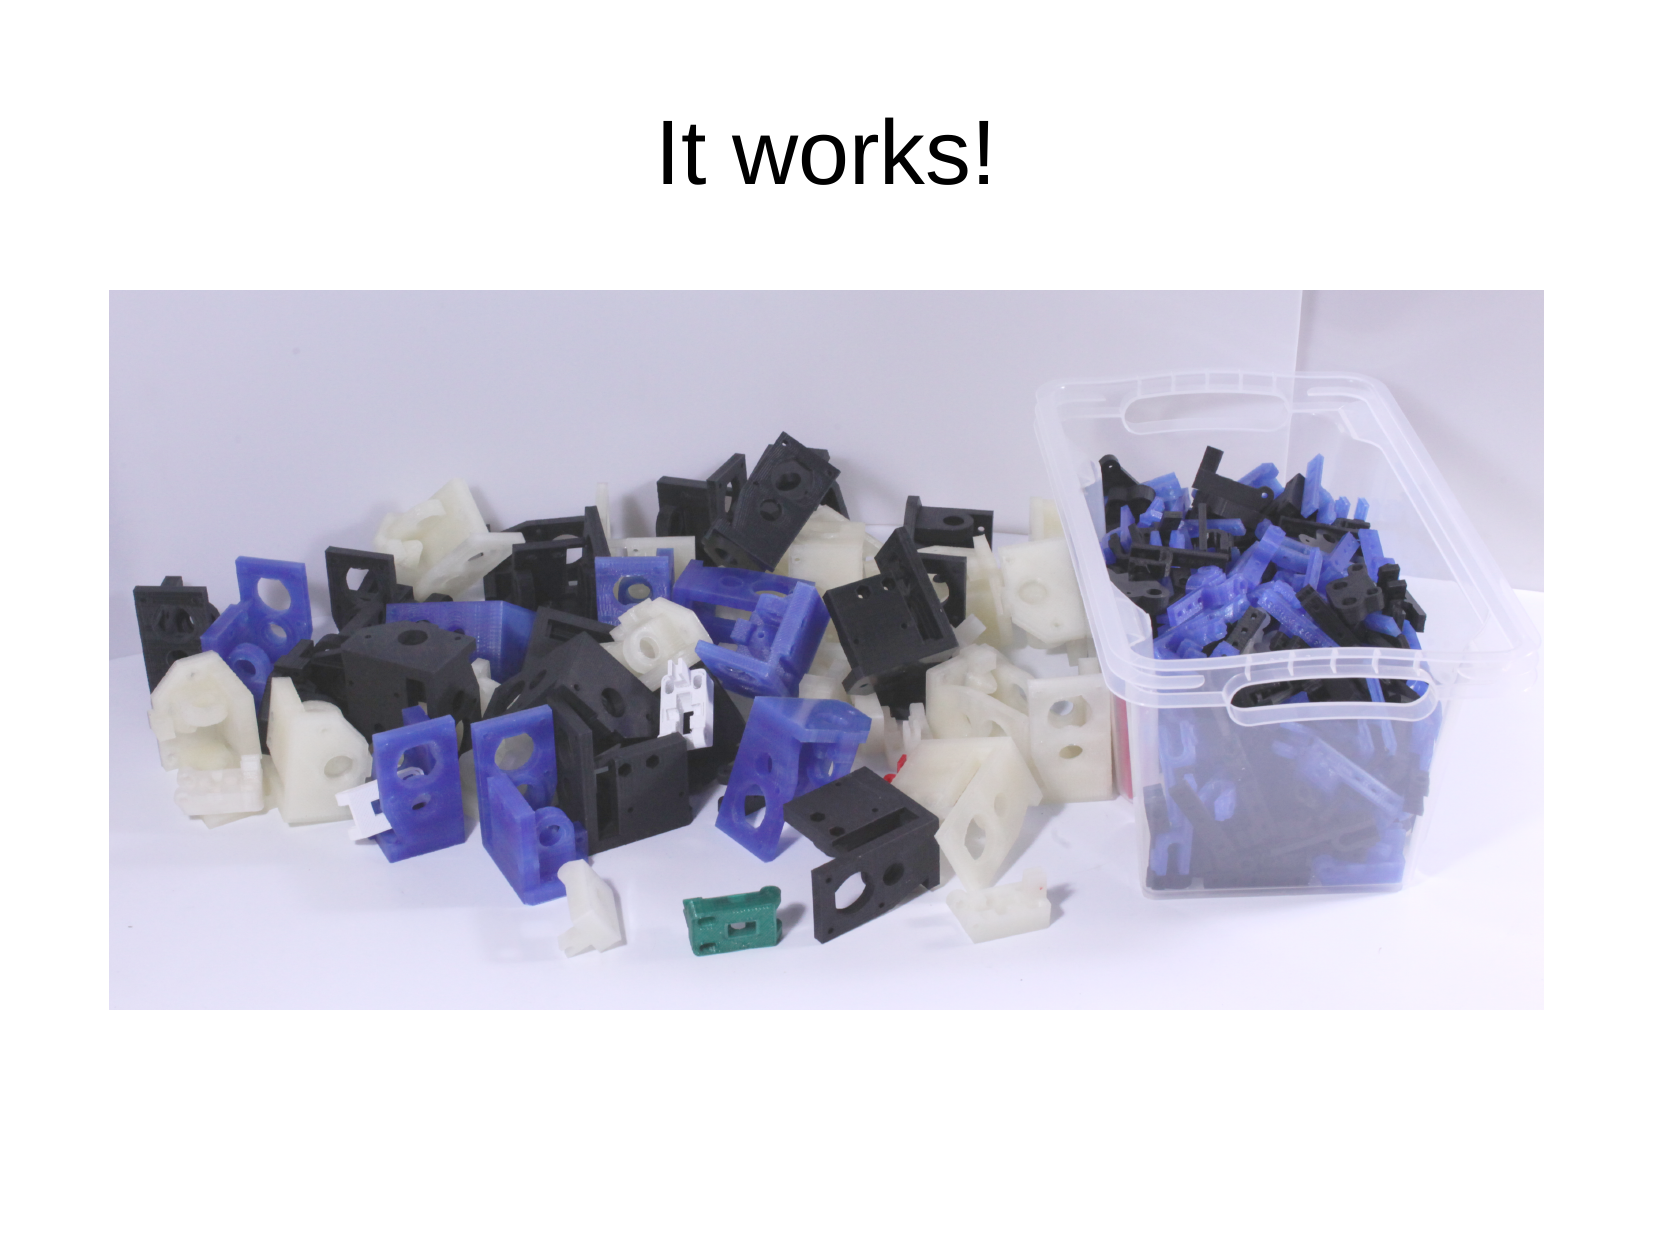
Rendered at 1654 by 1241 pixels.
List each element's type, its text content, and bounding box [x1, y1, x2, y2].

picture [109, 290, 1544, 1010]
title It works! [82, 49, 1571, 257]
